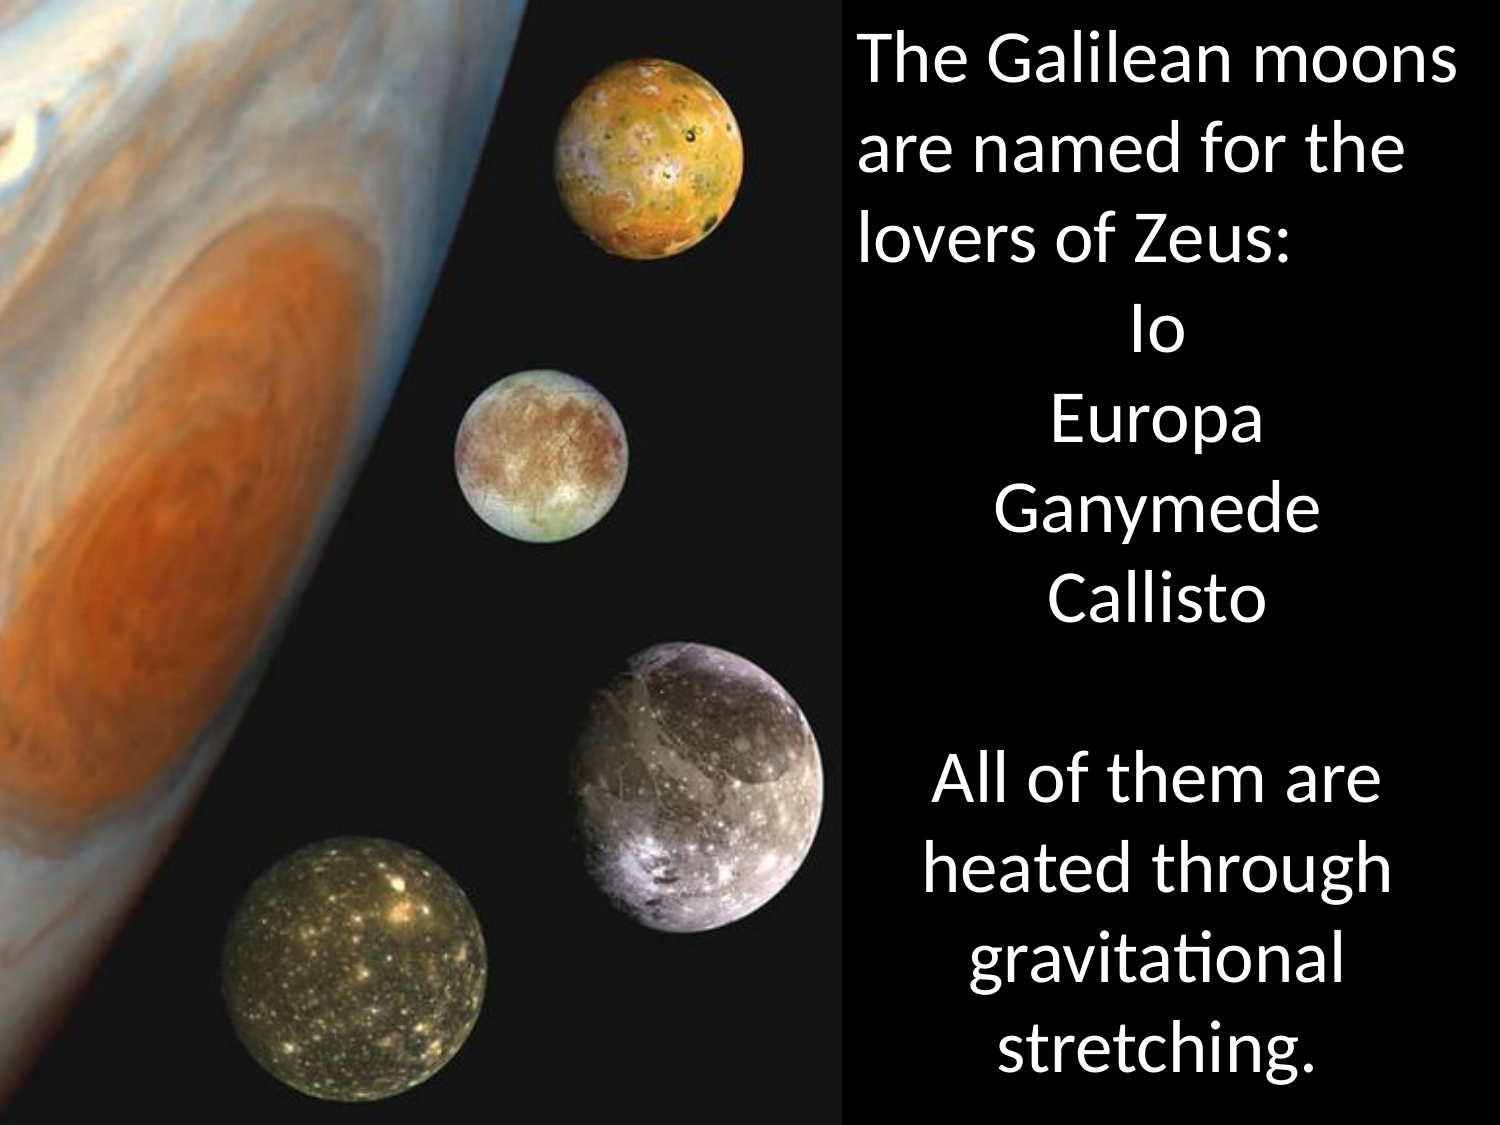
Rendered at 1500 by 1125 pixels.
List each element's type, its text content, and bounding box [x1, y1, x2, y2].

text_box The Galilean moons are named for the lovers of Zeus: Io Europa Ganymede Callisto All of them are heated through gravitational stretching. [841, 0, 1500, 1106]
picture [0, 0, 842, 1125]
